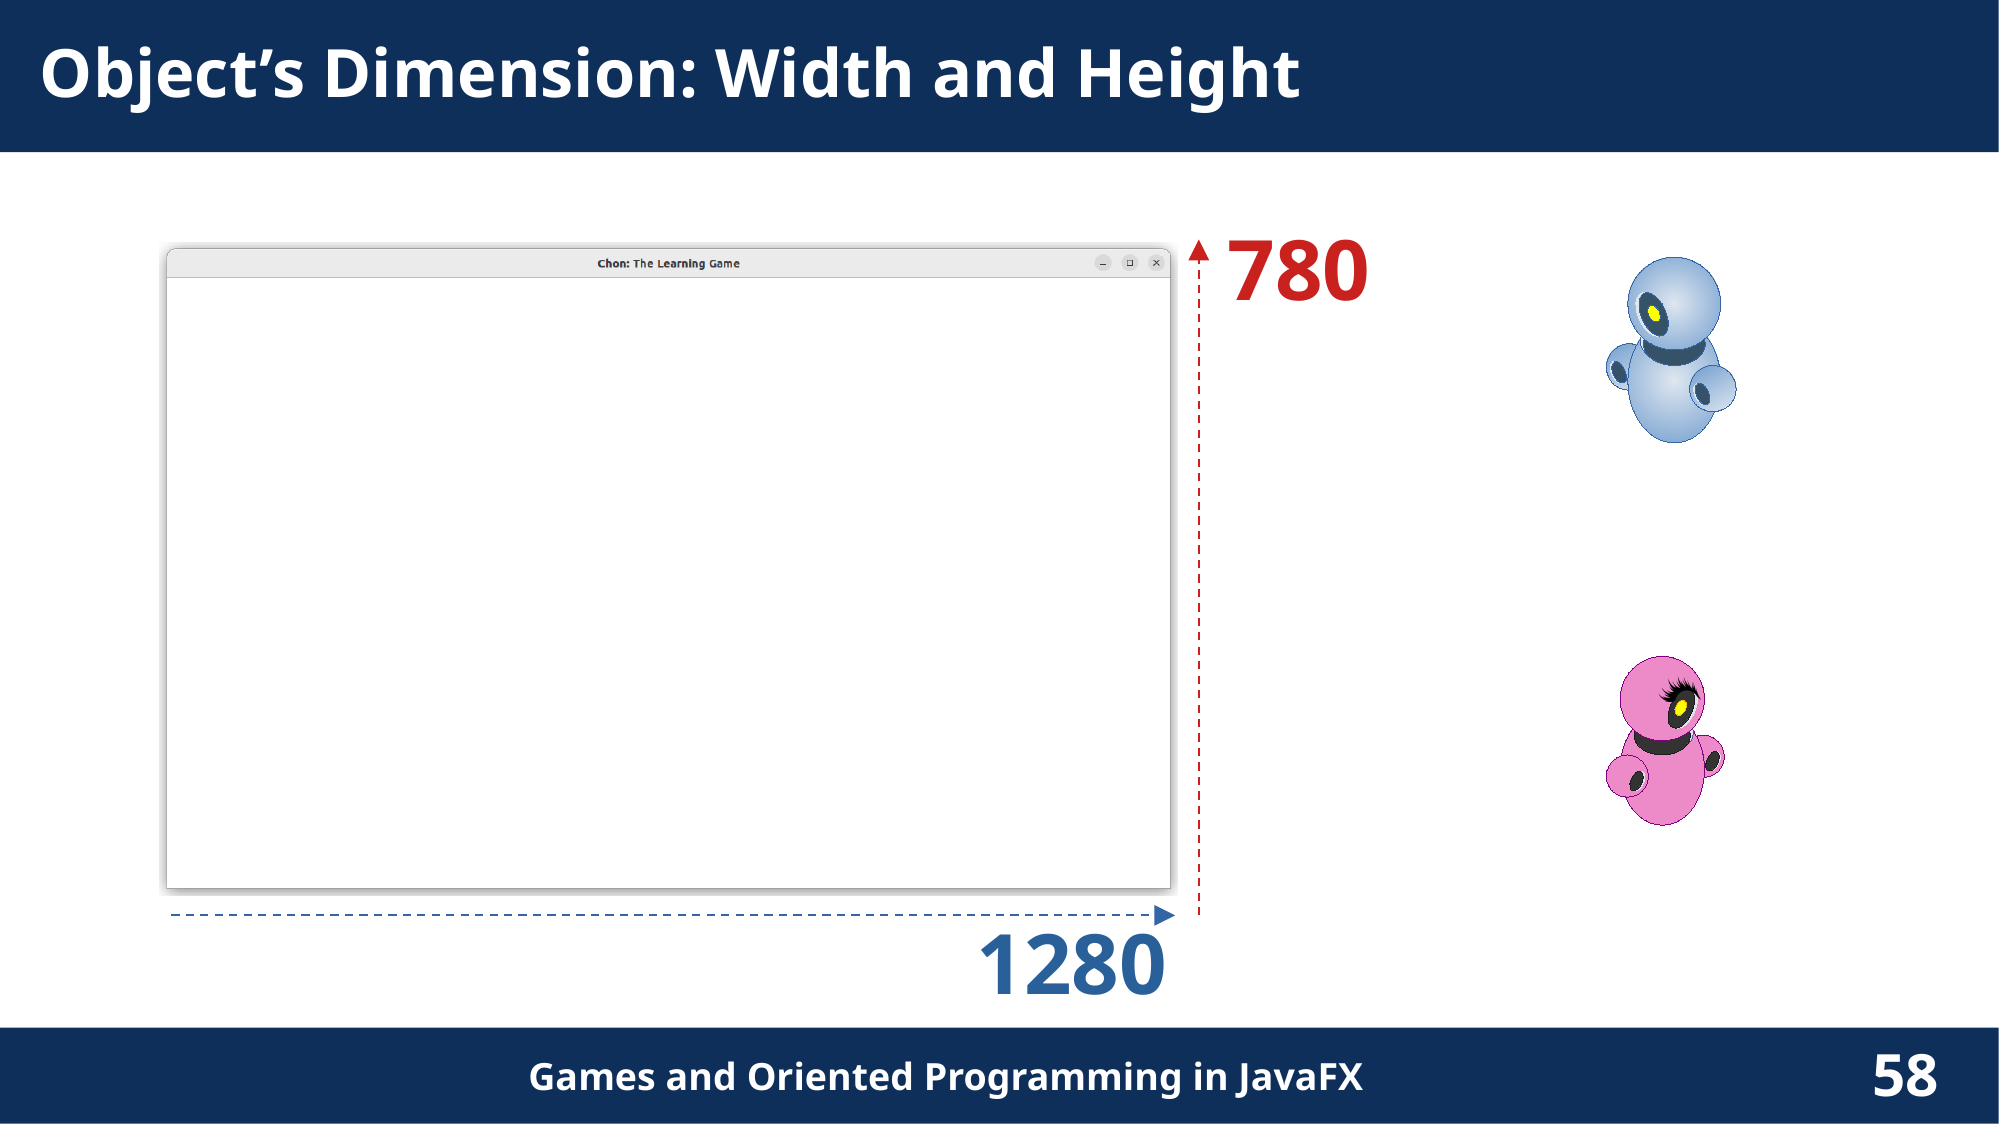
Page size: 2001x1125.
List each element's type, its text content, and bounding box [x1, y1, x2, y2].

text_box Object’s Dimension: Width and Height [25, 23, 1999, 119]
text_box 780 [1204, 210, 1394, 325]
picture [159, 242, 1178, 897]
text_box [1606, 257, 1737, 443]
text_box 1280 [938, 903, 1205, 1019]
text_box [1606, 656, 1725, 826]
picture [1658, 676, 1703, 702]
